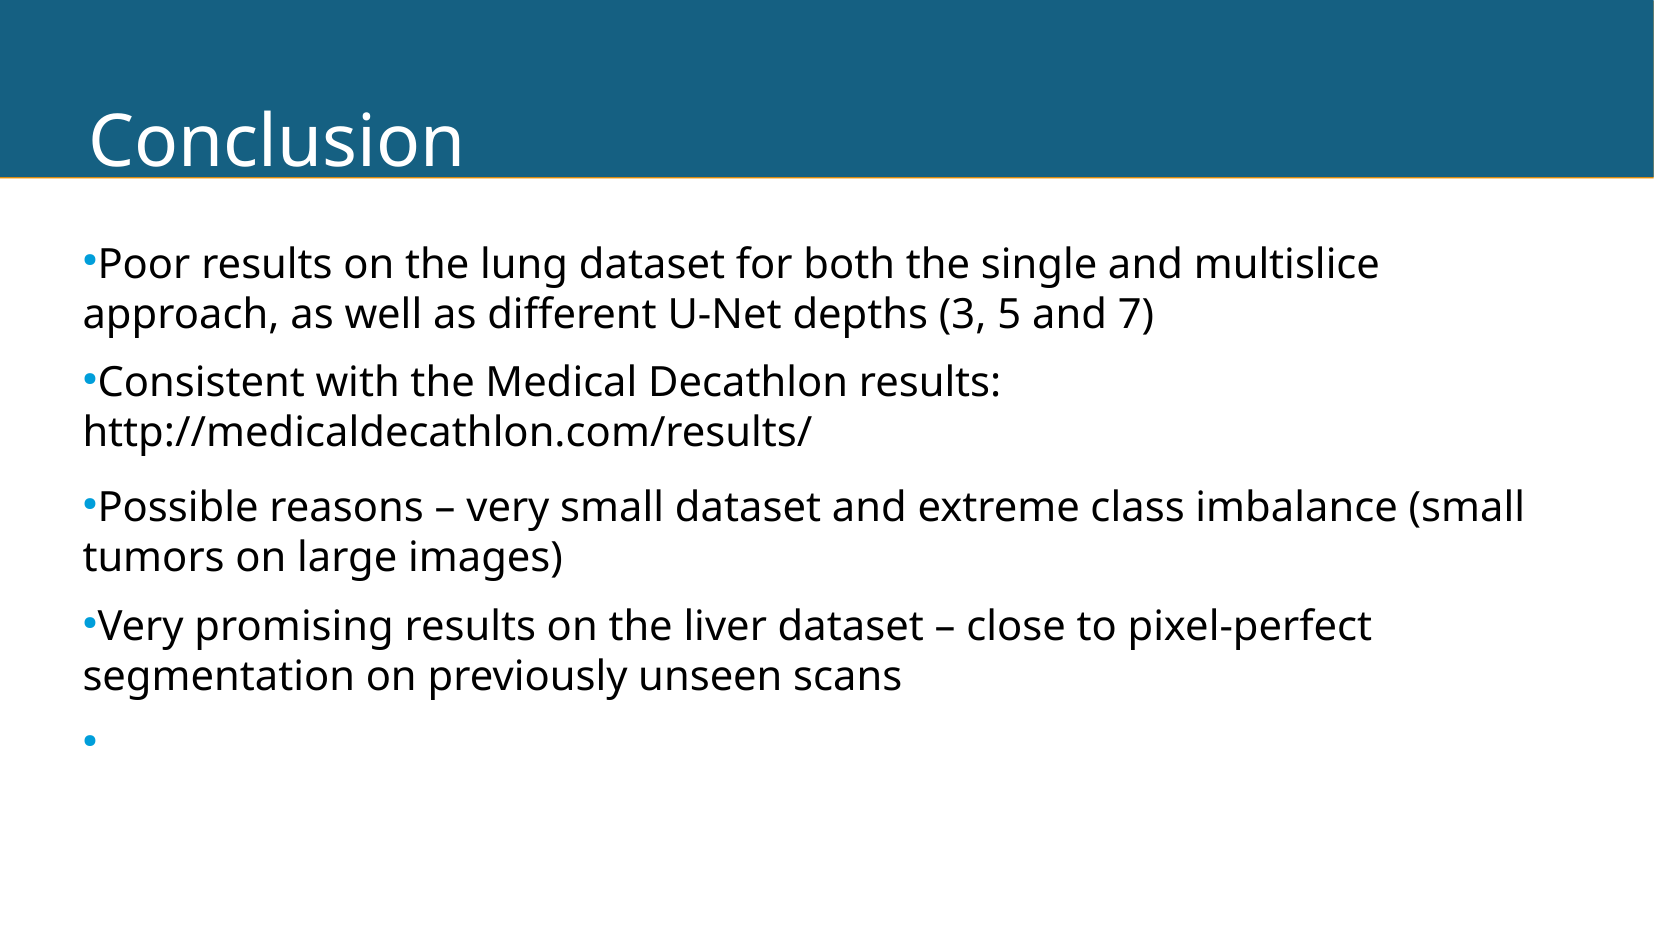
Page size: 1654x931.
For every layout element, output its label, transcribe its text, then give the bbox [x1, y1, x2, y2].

text_box Conclusion [88, 0, 1565, 182]
list Poor results on the lung dataset for both the single and multislice approach, as well as different U-Net depths (3, 5 and 7) Consistent with the Medical Decathlon results: http://medicaldecathlon.com/results/ Possible reasons – very small dataset and extreme class imbalance (small tumors on large images) Very promising results on the liver dataset – close to pixel-perfect segmentation on previously unseen scans [82, 236, 1576, 826]
